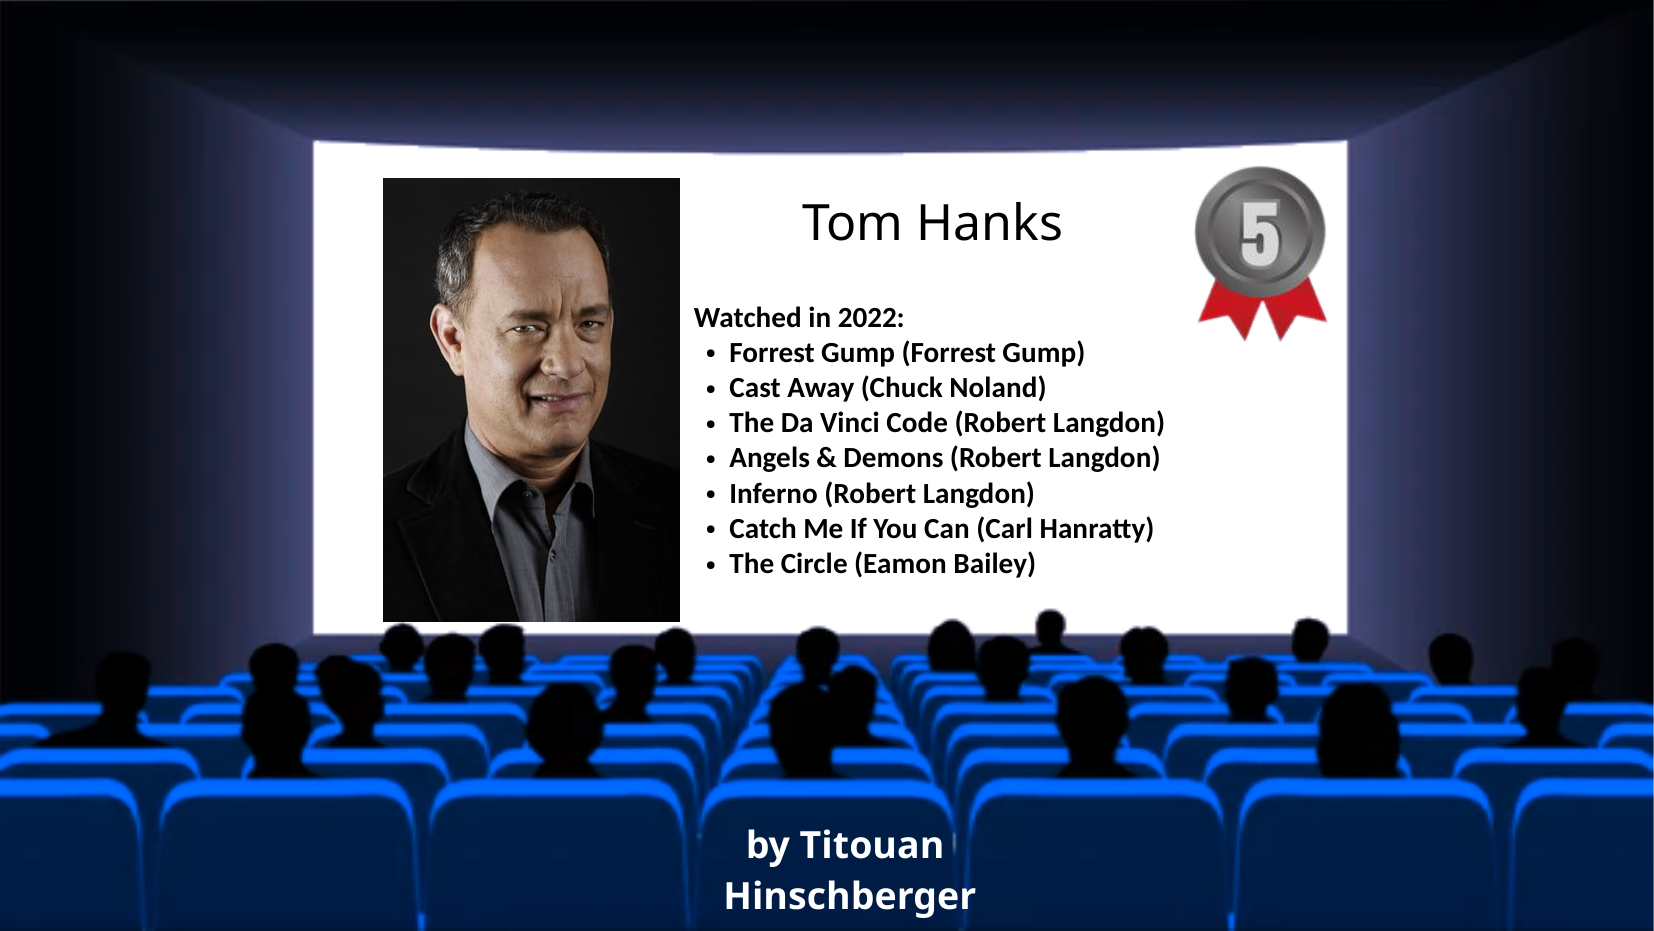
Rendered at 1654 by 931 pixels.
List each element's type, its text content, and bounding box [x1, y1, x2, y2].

picture [0, 0, 1654, 931]
text_box Watched in 2022: Forrest Gump (Forrest Gump) Cast Away (Chuck Noland) The Da Vinci Code (Robert Langdon) Angels & Demons (Robert Langdon) Inferno (Robert Langdon) Catch Me If You Can (Carl Hanratty) The Circle (Eamon Bailey) [680, 265, 1347, 621]
text_box Tom Hanks [680, 179, 1188, 265]
